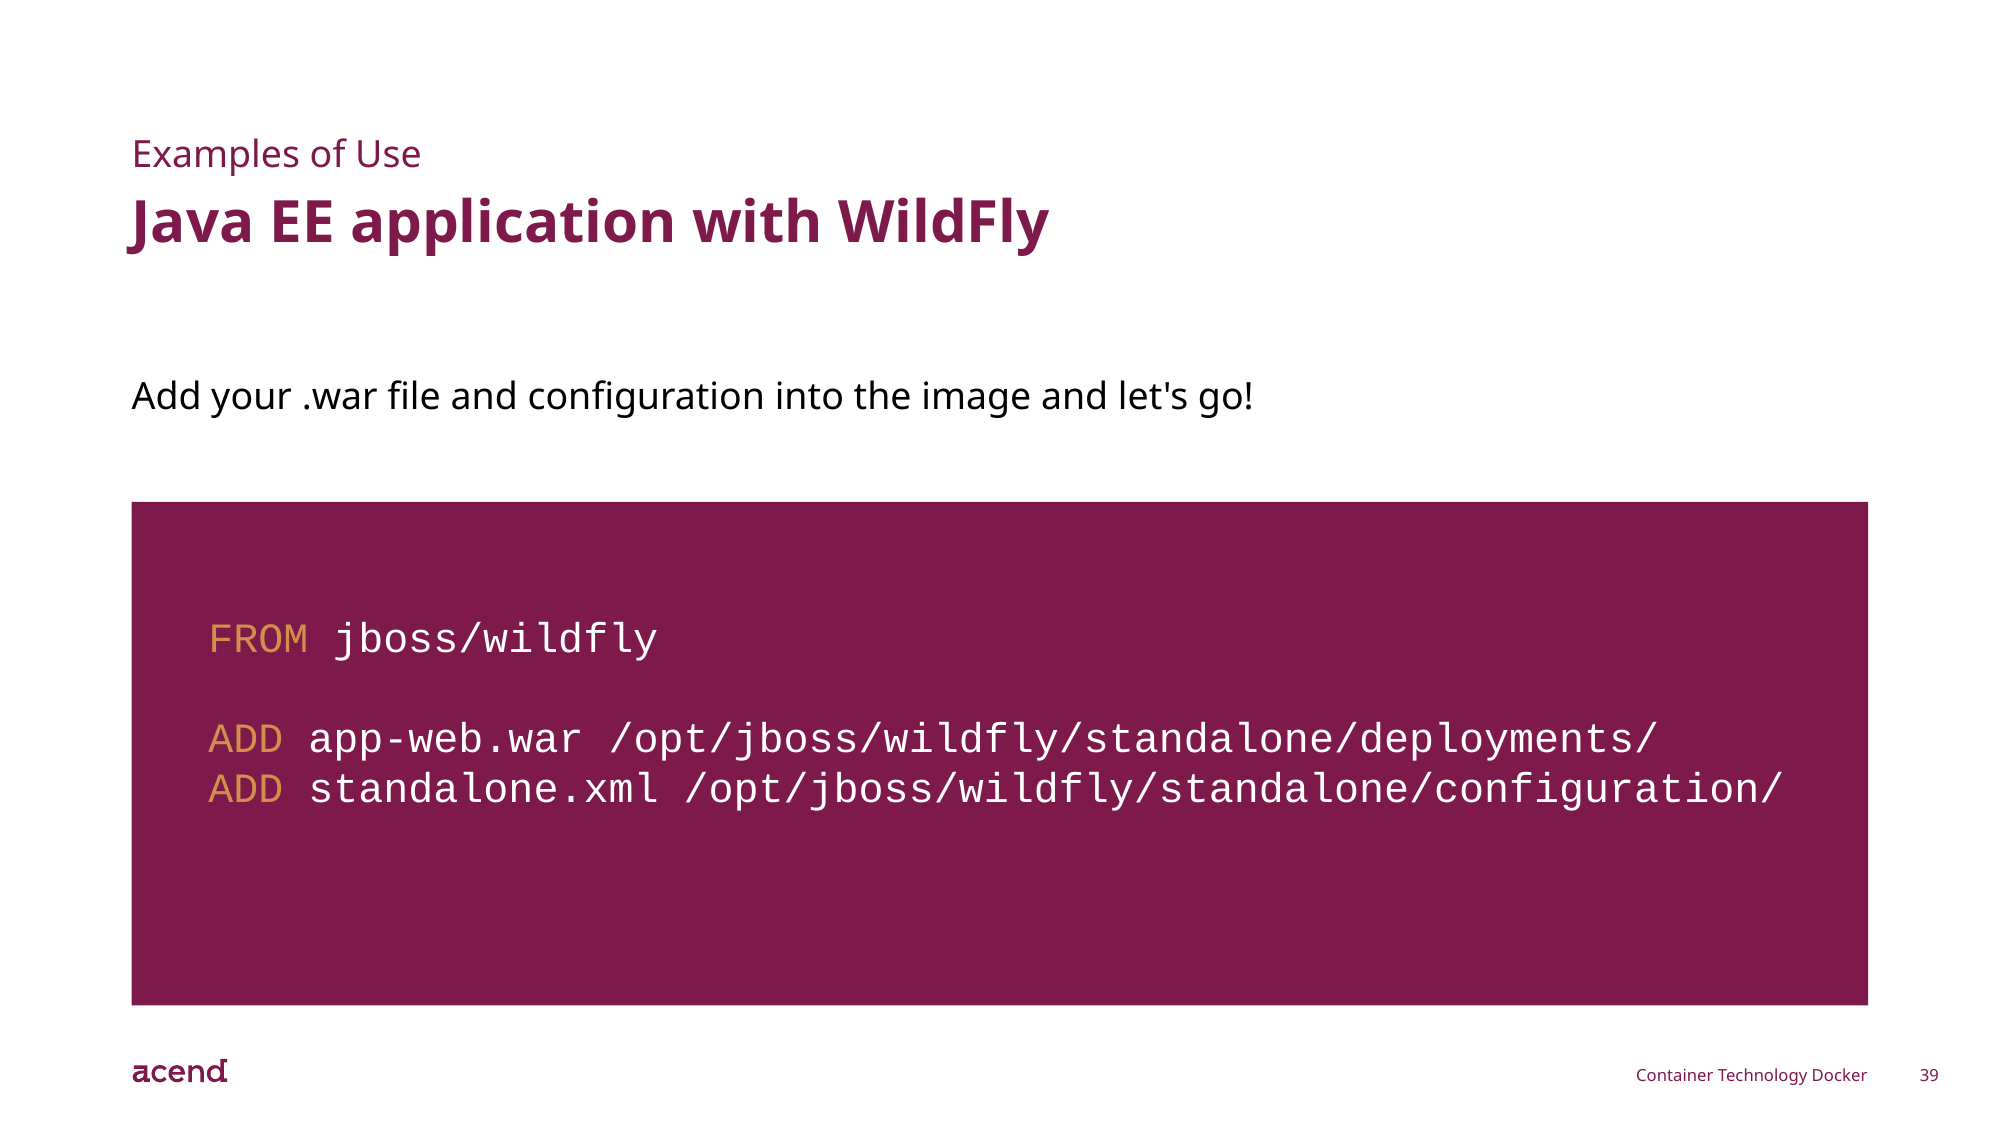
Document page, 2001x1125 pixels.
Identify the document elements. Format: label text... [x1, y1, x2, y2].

title Java EE application with WildFly [131, 184, 1869, 303]
list FROM jboss/wildfly ADD app-web.war /opt/jboss/wildfly/standalone/deployments/ ADD standalone.xml /opt/jboss/wildfly/standalone/configuration/ [131, 501, 1869, 1006]
list Examples of Use [131, 125, 1869, 184]
list Add your .war file and configuration into the image and let's go! [131, 367, 1869, 501]
